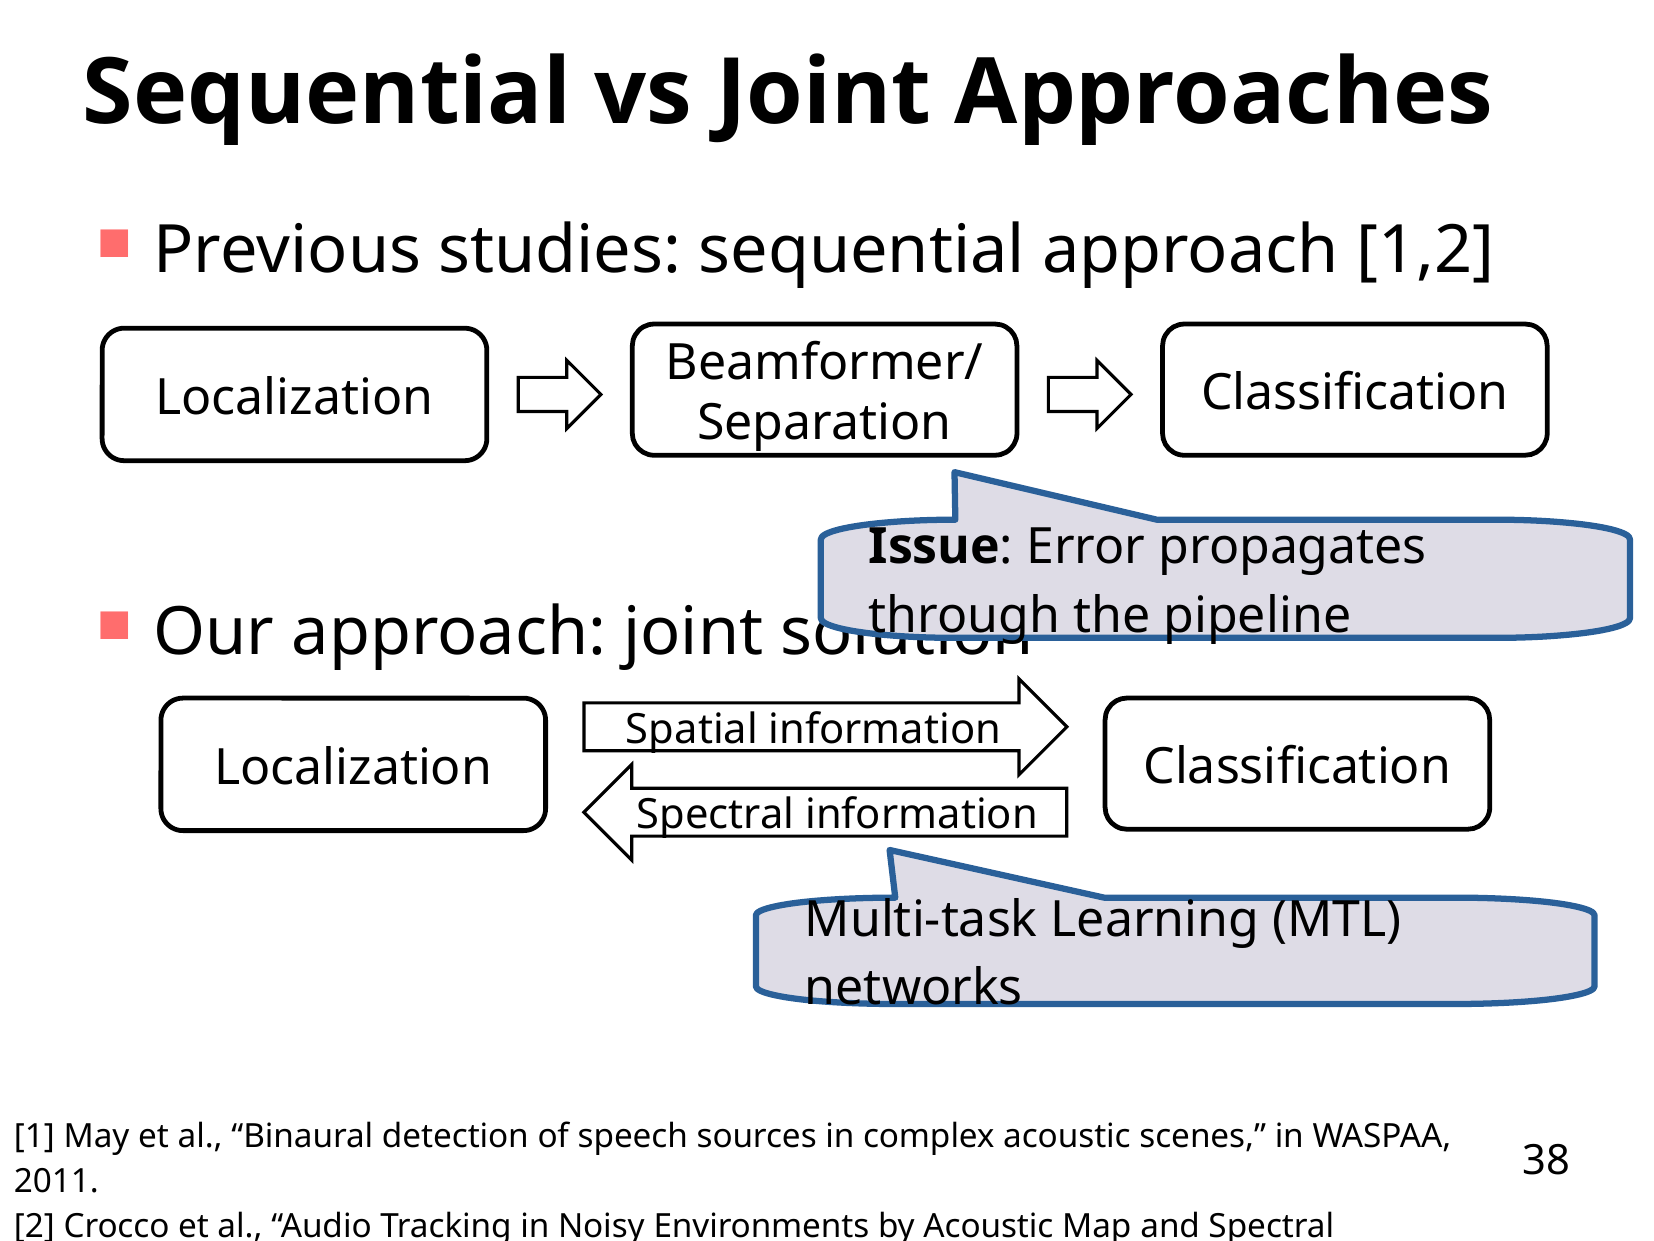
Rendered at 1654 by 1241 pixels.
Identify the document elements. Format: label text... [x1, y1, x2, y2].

text_box [1048, 360, 1132, 429]
text_box Spatial information [583, 678, 1067, 775]
text_box Localization [160, 698, 546, 831]
title Sequential vs Joint Approaches [82, 37, 1571, 142]
text_box Issue: Error propagates through the pipeline [820, 472, 1630, 638]
list Previous studies: sequential approach [1,2] Our approach: joint solution [82, 200, 1571, 1111]
text_box Spectral information [583, 764, 1067, 861]
text_box Beamformer/ Separation [632, 324, 1017, 456]
text_box Classification [1105, 698, 1490, 830]
text_box Multi-task Learning (MTL) networks [755, 849, 1595, 1004]
text_box Classification [1162, 324, 1548, 456]
text_box Localization [102, 328, 487, 461]
text_box [518, 360, 601, 429]
text_box [1] May et al., “Binaural detection of speech sources in complex acoustic scenes,” in WASPAA, 2011. [2] Crocco et al., “Audio Tracking in Noisy Environments by Acoustic Map and Spectral Signature,” IEEE Trans. on Cybernetics, 2017. [0, 1104, 1512, 1189]
